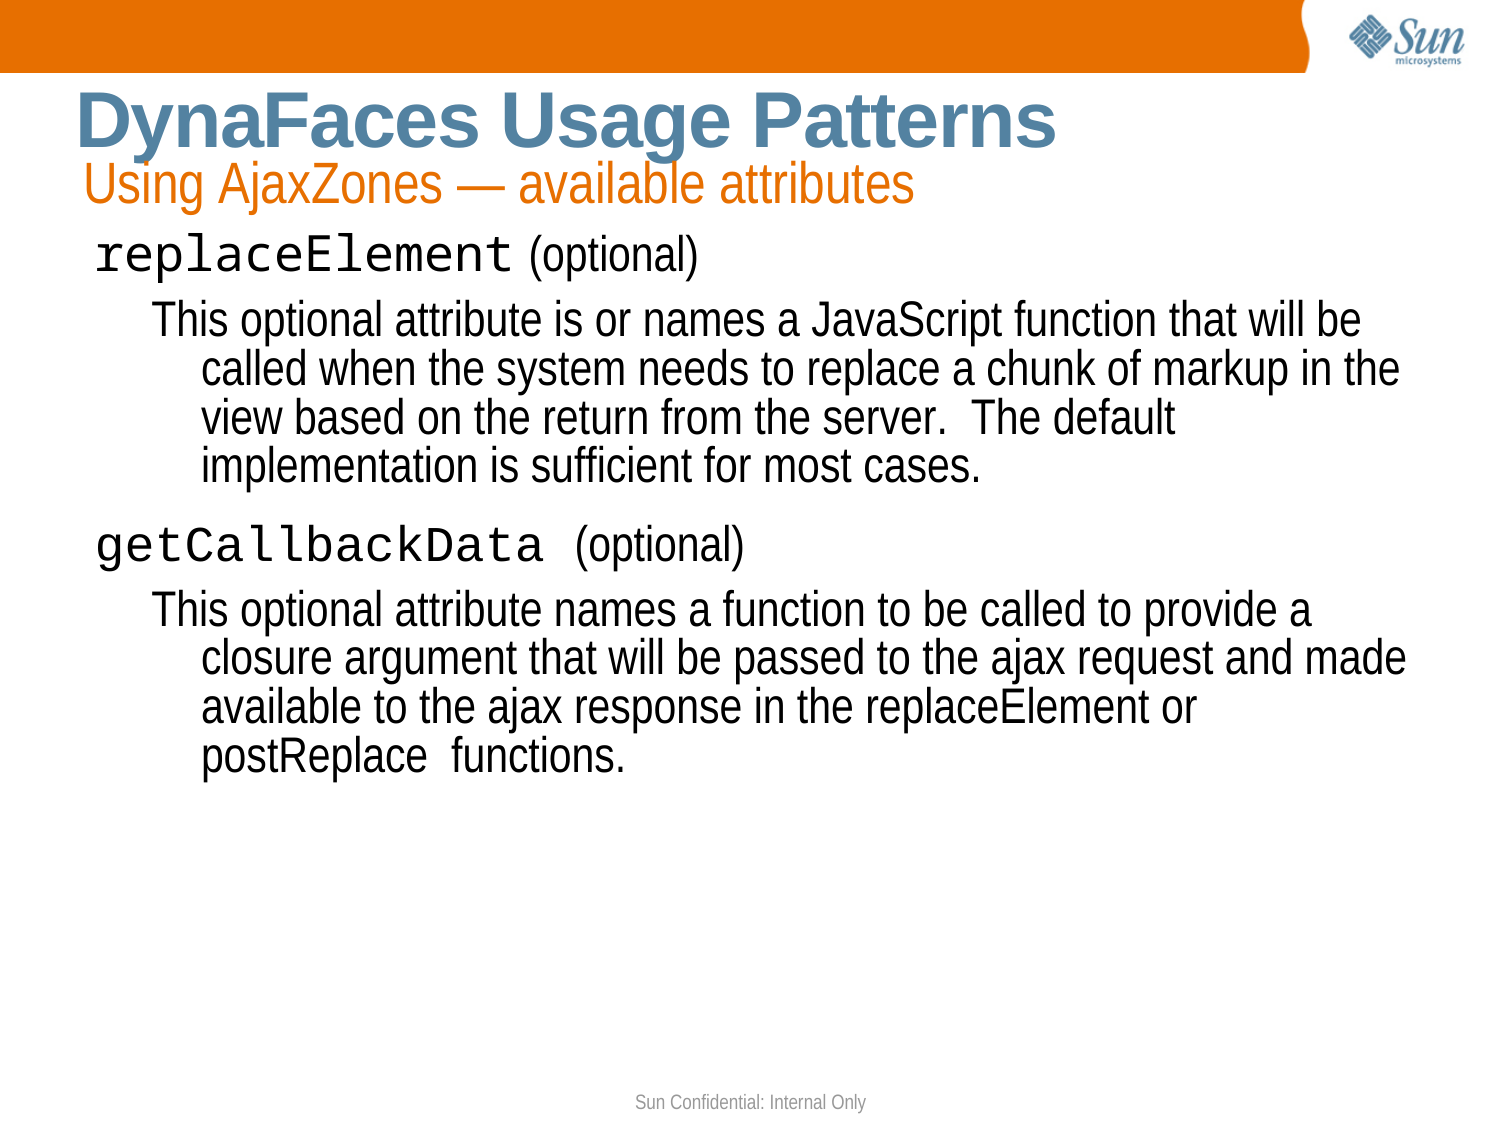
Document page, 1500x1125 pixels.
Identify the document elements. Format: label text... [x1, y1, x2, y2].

text_box Using AjaxZones — available attributes [83, 157, 1351, 224]
title DynaFaces Usage Patterns [75, 83, 1437, 188]
list replaceElement (optional) This optional attribute is or names a JavaScript function that will be called when the system needs to replace a chunk of markup in the view based on the return from the server. The default implementation is sufficient for most cases. getCallbackData (optional) This optional attribute names a function to be called to provide a closure argument that will be passed to the ajax request and made available to the ajax response in the replaceElement or postReplace functions. [75, 224, 1412, 1056]
picture [0, 0, 1500, 73]
